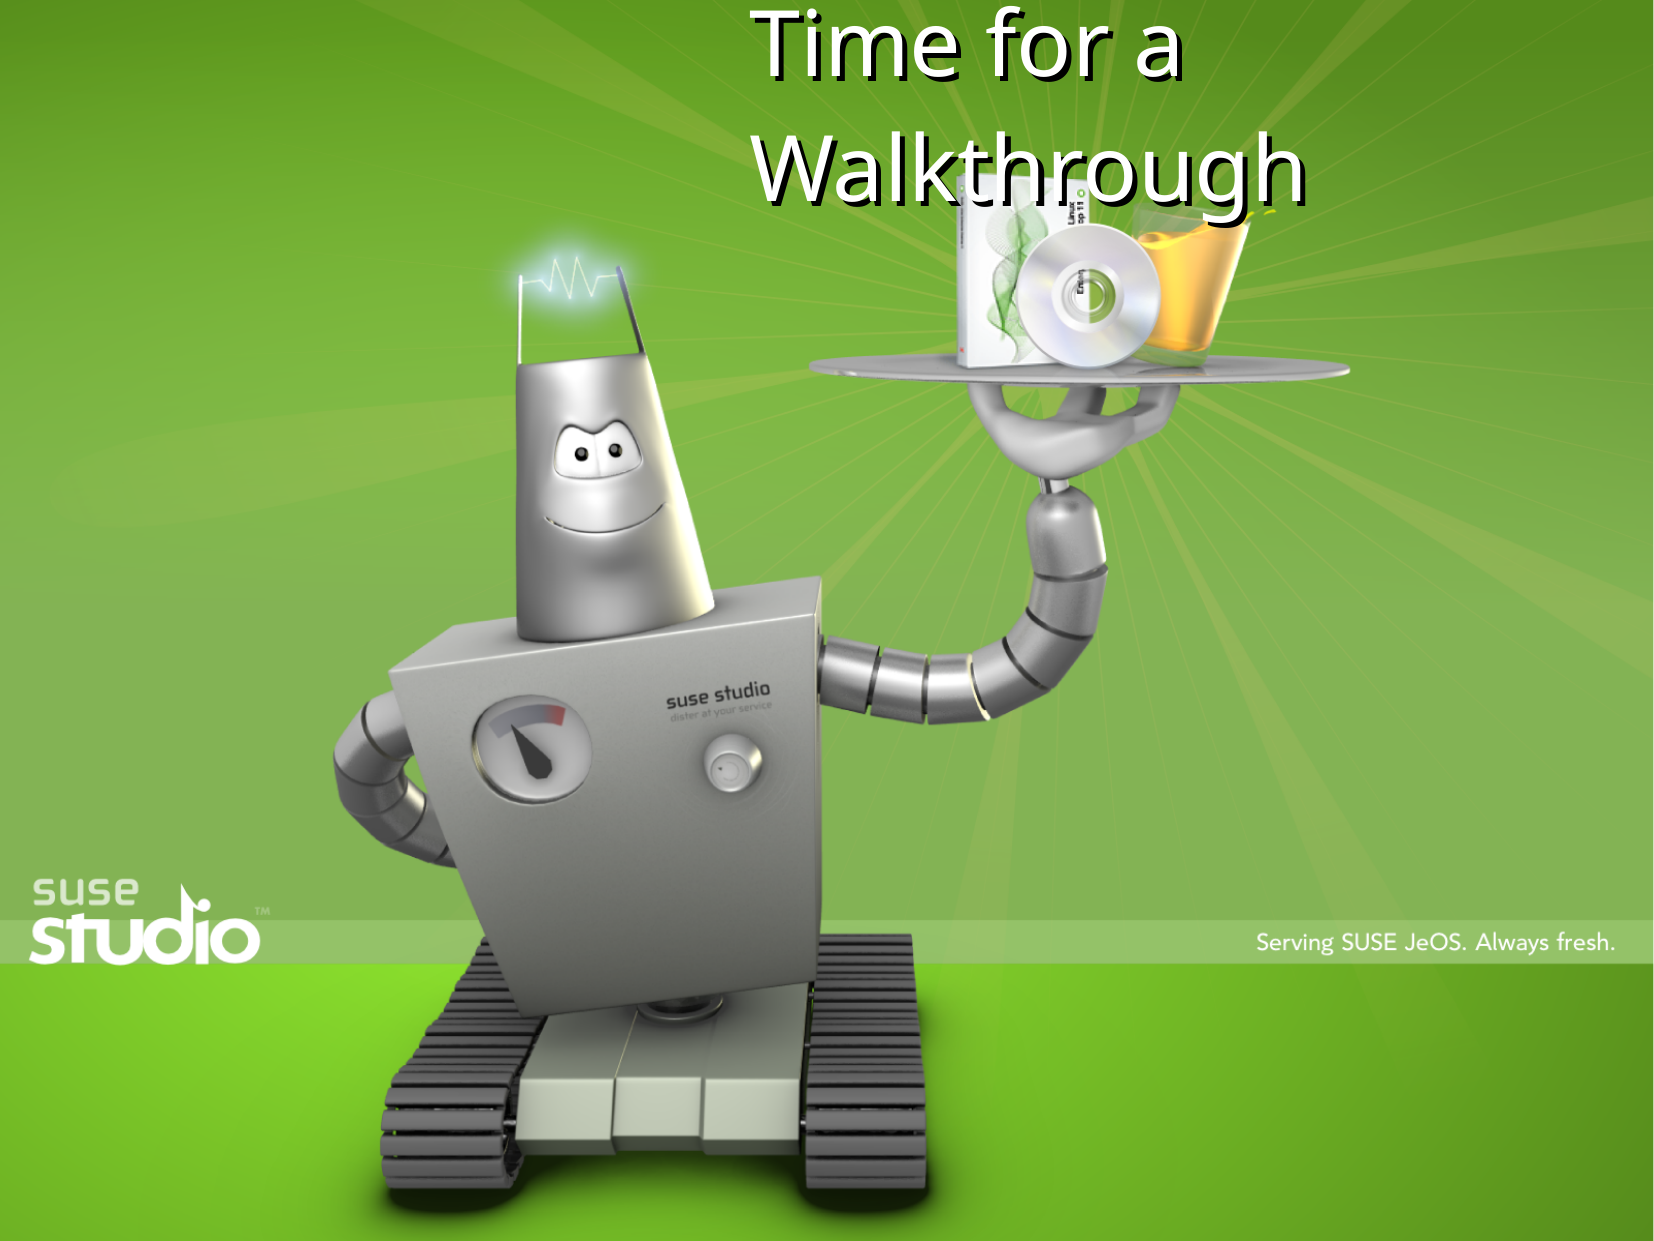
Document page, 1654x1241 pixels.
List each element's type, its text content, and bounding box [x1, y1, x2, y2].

picture [0, 0, 1654, 1241]
title Time for a Walkthrough [324, 0, 1324, 207]
